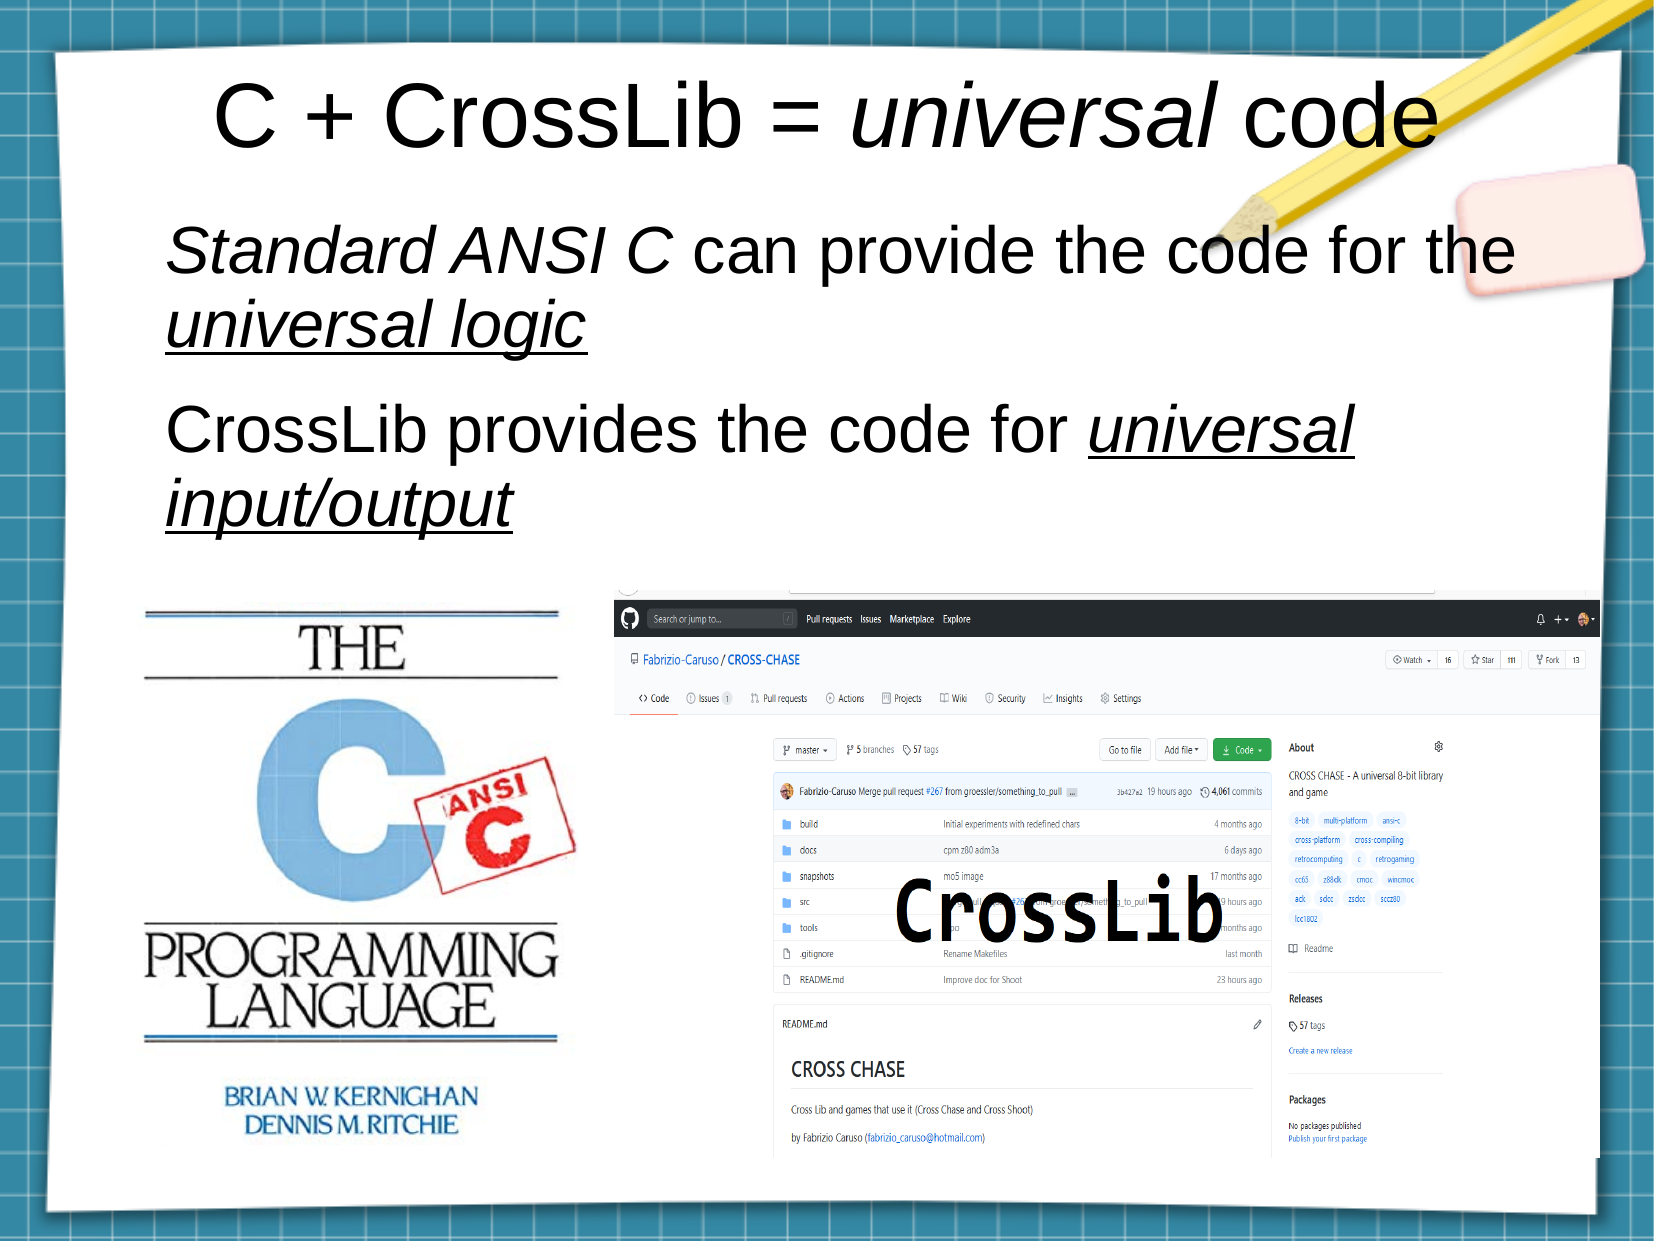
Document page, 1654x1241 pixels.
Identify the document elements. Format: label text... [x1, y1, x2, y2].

list Standard ANSI C can provide the code for the universal logic CrossLib provides the code for universal input/output [94, 212, 1583, 1170]
title C + CrossLib = universal code [82, 11, 1571, 219]
picture [0, 0, 1654, 1241]
